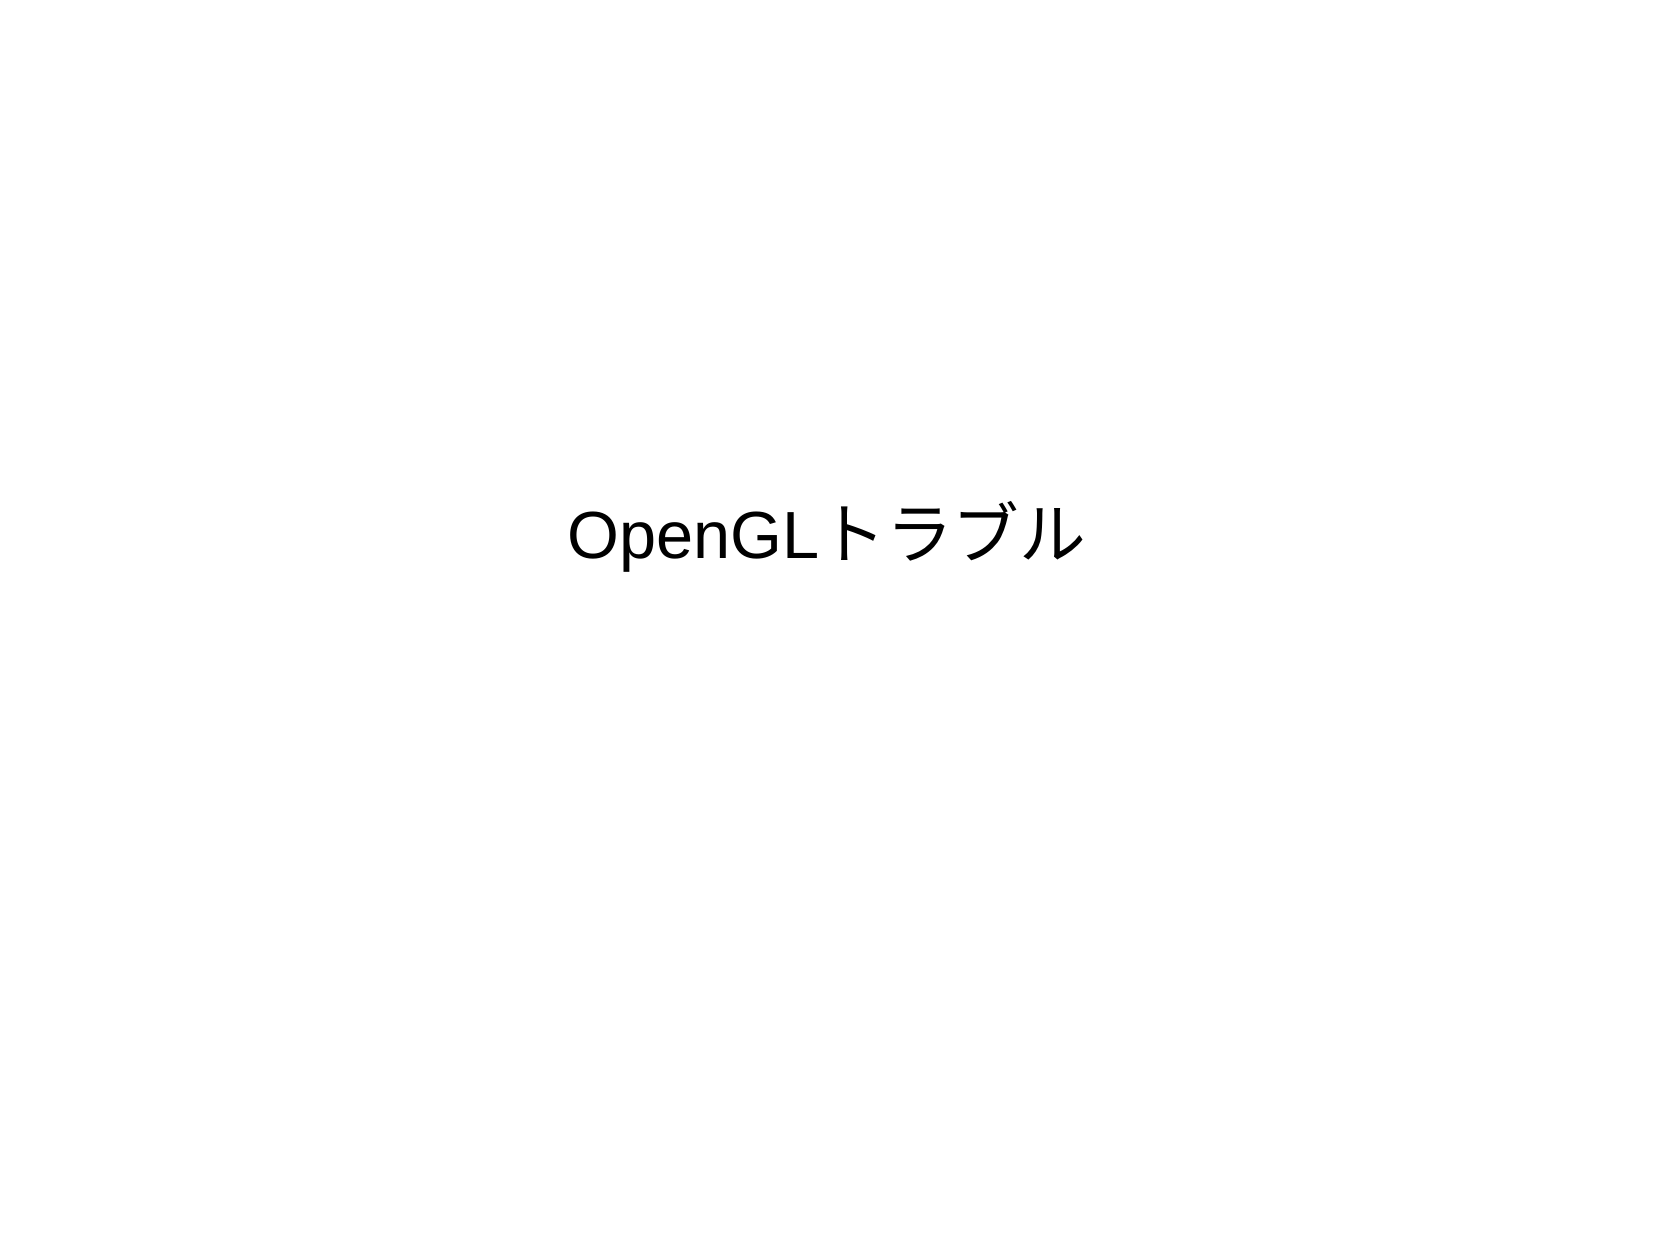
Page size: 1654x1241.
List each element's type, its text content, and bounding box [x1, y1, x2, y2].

subtitle OpenGLトラブル [82, 49, 1571, 1010]
